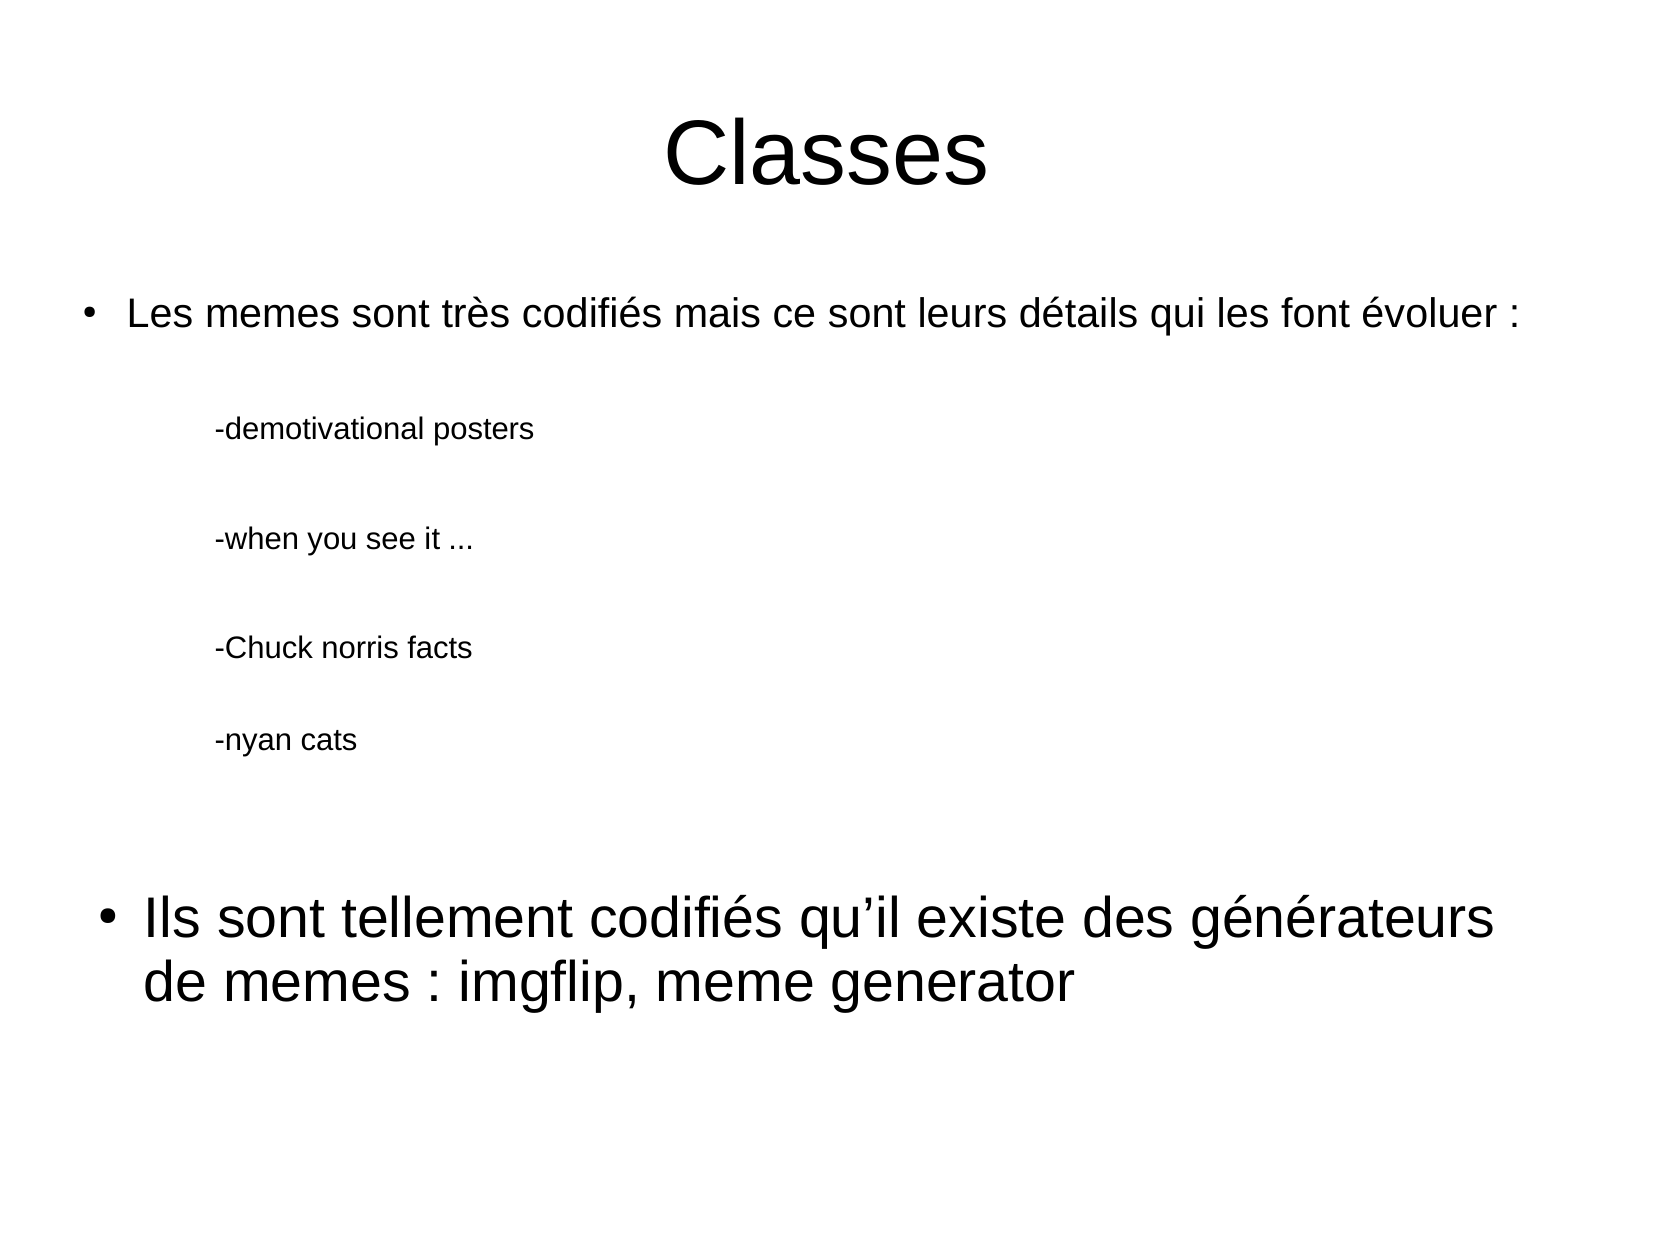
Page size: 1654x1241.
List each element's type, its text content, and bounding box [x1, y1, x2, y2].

list Les memes sont très codifiés mais ce sont leurs détails qui les font évoluer : -demotivational posters -when you see it ... -Chuck norris facts -nyan cats [82, 290, 1571, 792]
title Classes [82, 49, 1571, 257]
list Ils sont tellement codifiés qu’il existe des générateurs de memes : imgflip, meme generator [82, 885, 1571, 1016]
